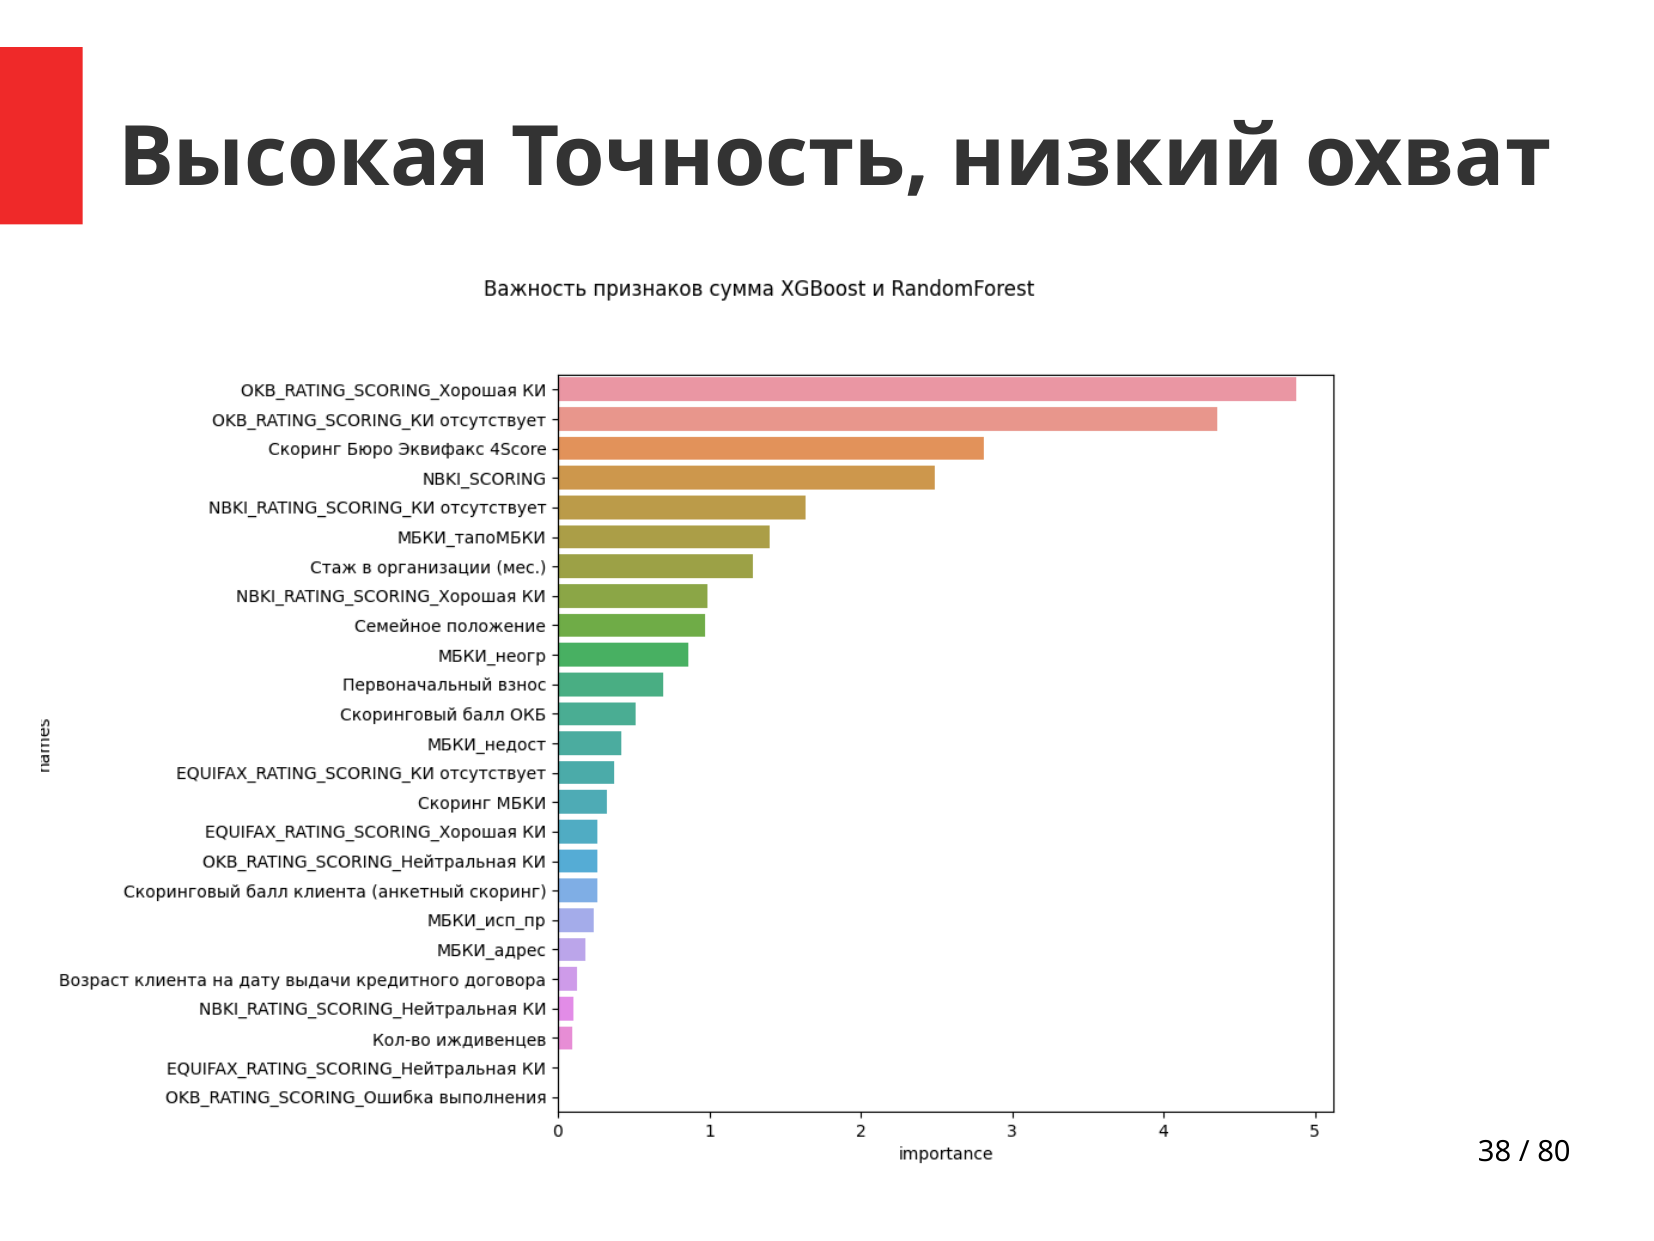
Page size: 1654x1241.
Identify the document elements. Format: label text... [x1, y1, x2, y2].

picture [41, 260, 1477, 1218]
title Высокая Точность, низкий охват [118, 27, 1571, 279]
